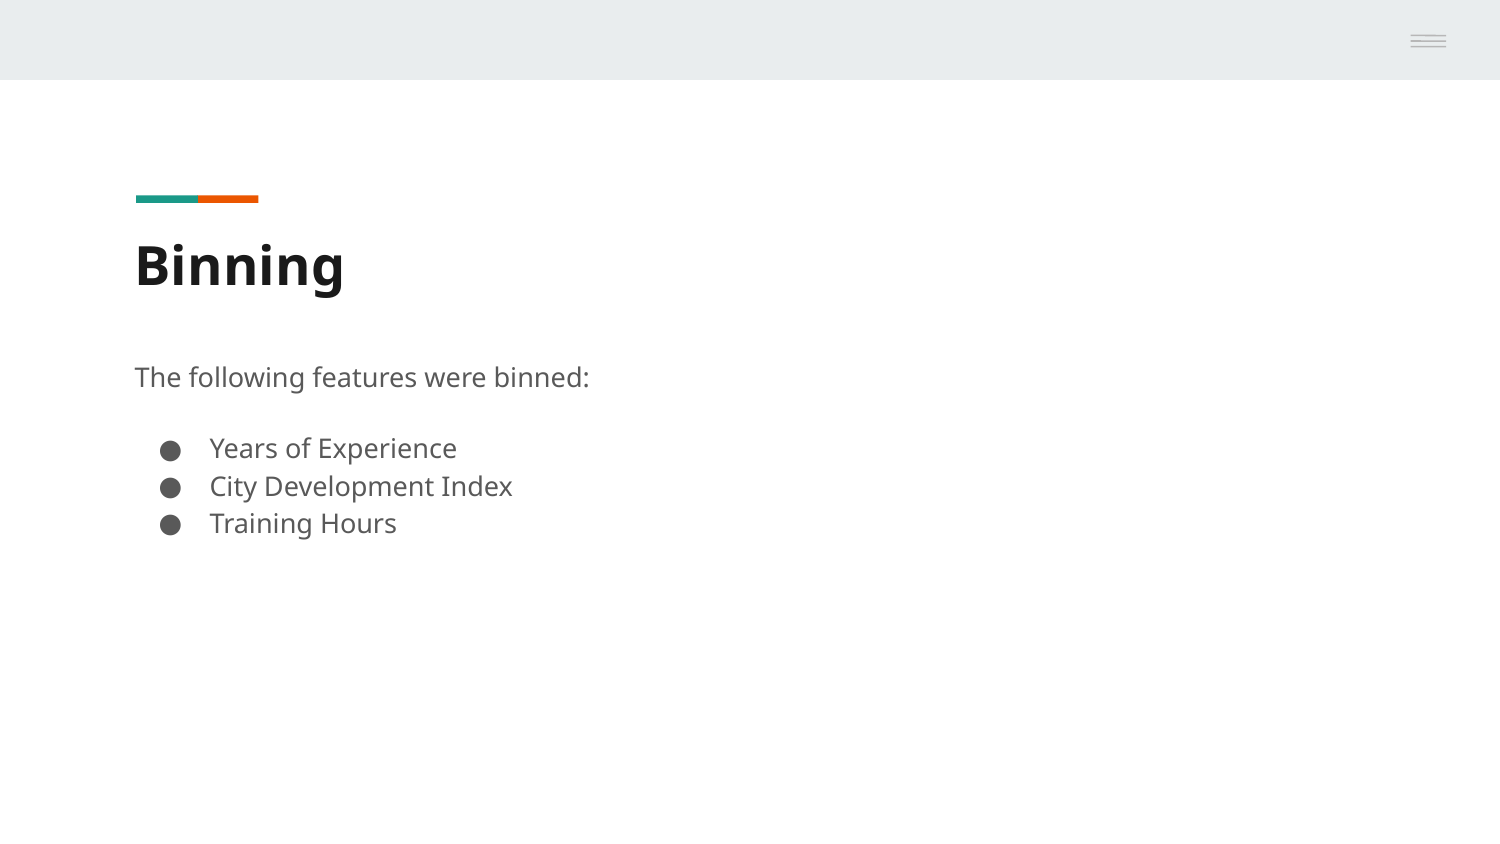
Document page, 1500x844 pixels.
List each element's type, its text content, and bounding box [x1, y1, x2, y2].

title Binning [119, 216, 1381, 305]
list The following features were binned: Years of Experience City Development Index Training Hours [119, 341, 1381, 712]
